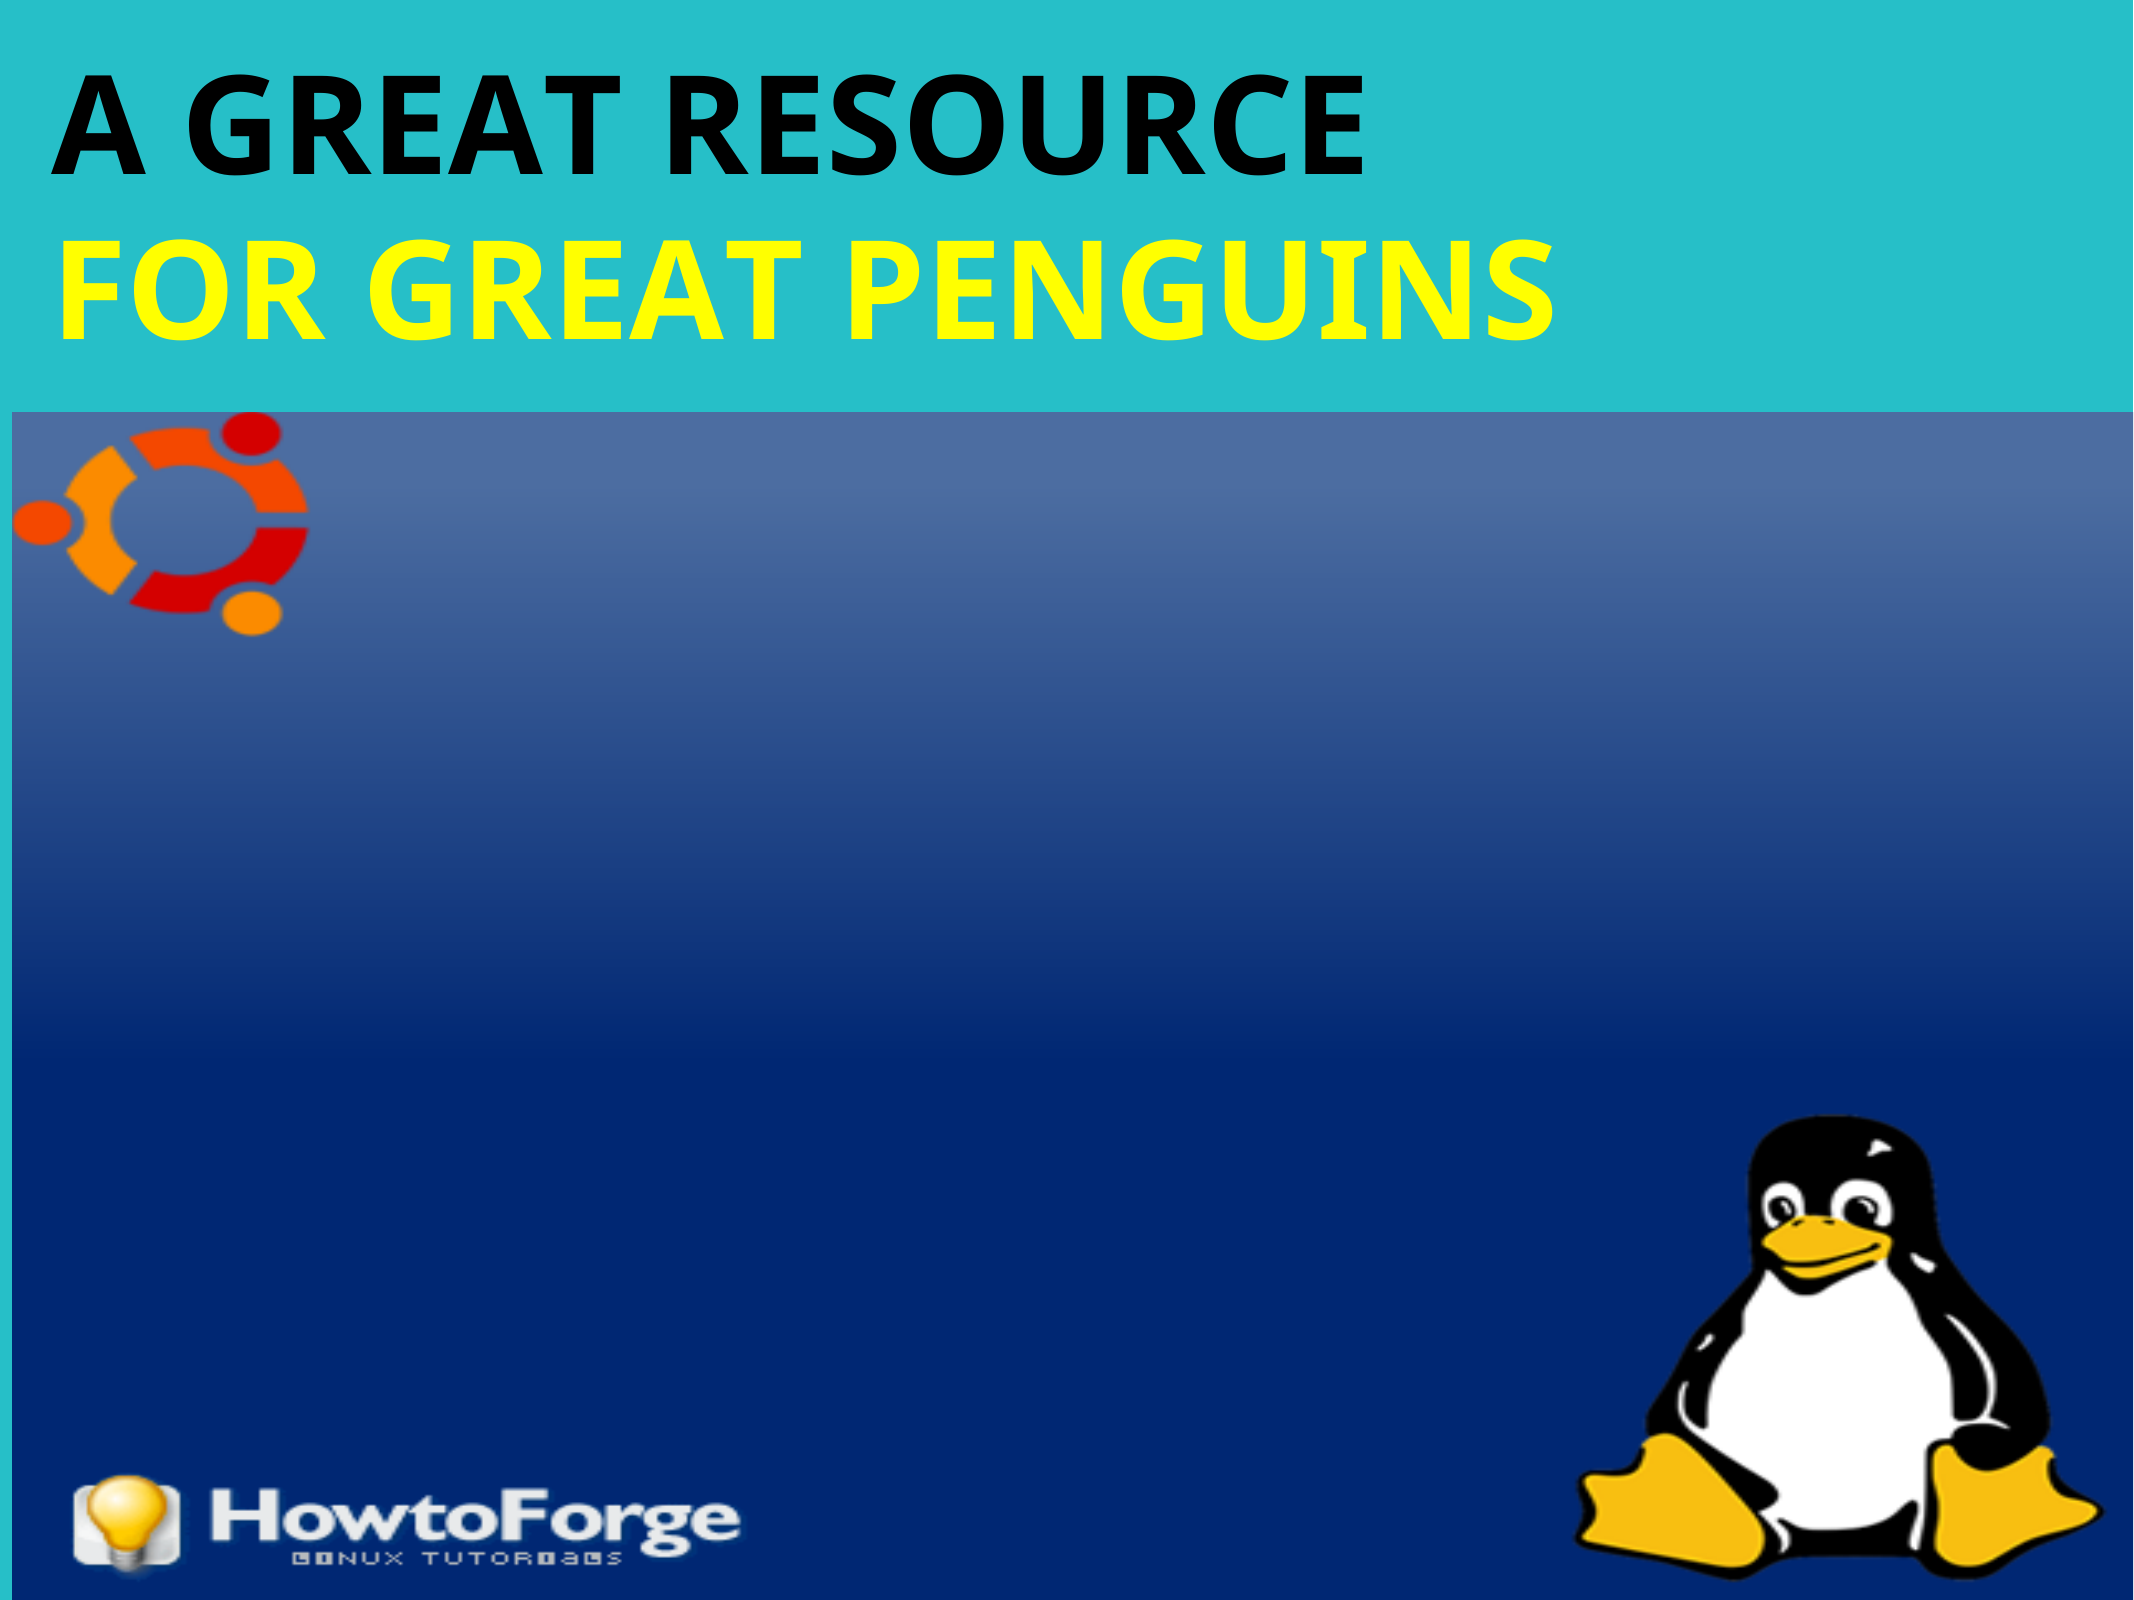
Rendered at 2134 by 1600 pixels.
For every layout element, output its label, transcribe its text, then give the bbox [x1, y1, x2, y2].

picture [12, 412, 2134, 1600]
text_box A GREAT RESOURCE FOR GREAT PENGUINS [41, 37, 2134, 412]
